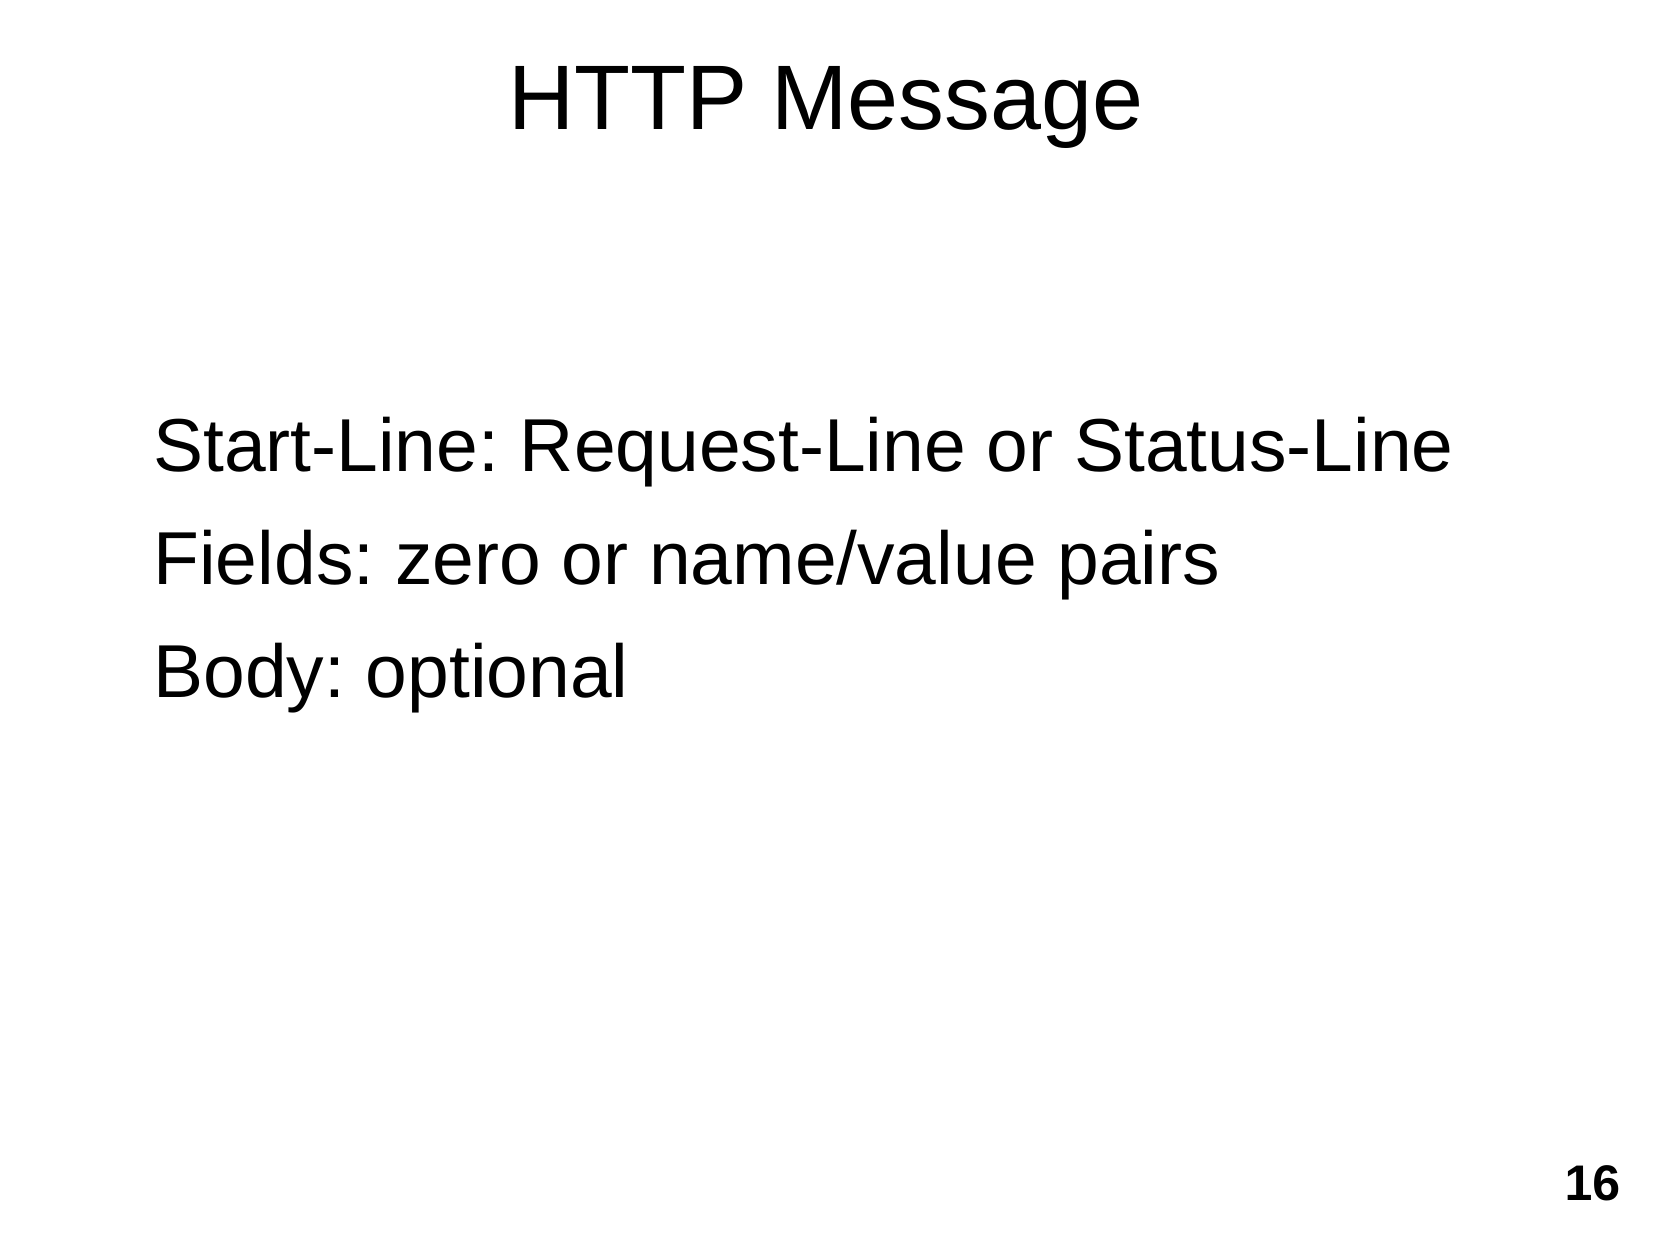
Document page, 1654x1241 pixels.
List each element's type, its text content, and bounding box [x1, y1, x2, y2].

title HTTP Message [82, 15, 1571, 181]
list Start-Line: Request-Line or Status-Line Fields: zero or name/value pairs Body: optional [82, 290, 1571, 1010]
